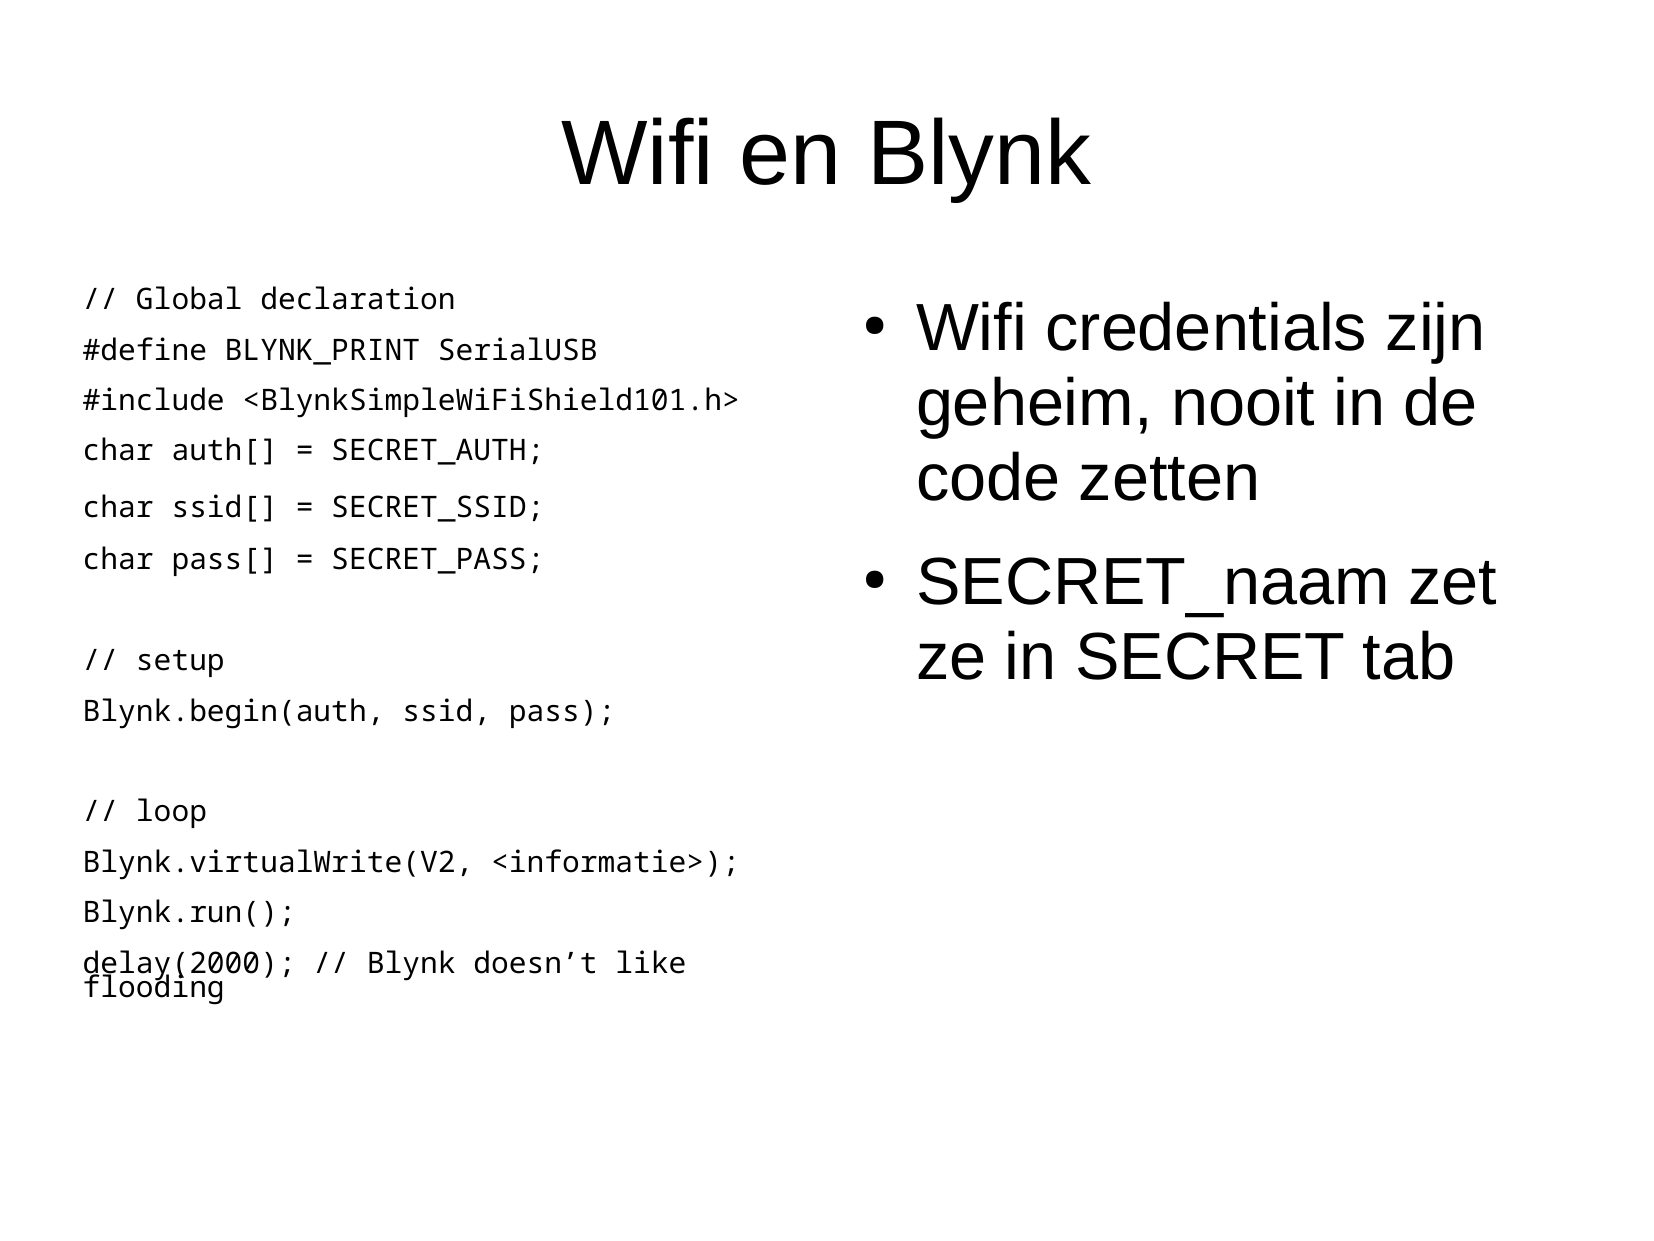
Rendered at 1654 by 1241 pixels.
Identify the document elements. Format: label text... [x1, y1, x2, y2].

list // Global declaration #define BLYNK_PRINT SerialUSB #include <BlynkSimpleWiFiShield101.h> char auth[] = SECRET_AUTH; char ssid[] = SECRET_SSID; char pass[] = SECRET_PASS; // setup Blynk.begin(auth, ssid, pass); // loop Blynk.virtualWrite(V2, <informatie>); Blynk.run(); delay(2000); // Blynk doesn’t like flooding [82, 290, 845, 1010]
list Wifi credentials zijn geheim, nooit in de code zetten SECRET_naam zet ze in SECRET tab [845, 290, 1572, 1010]
title Wifi en Blynk [82, 49, 1571, 257]
